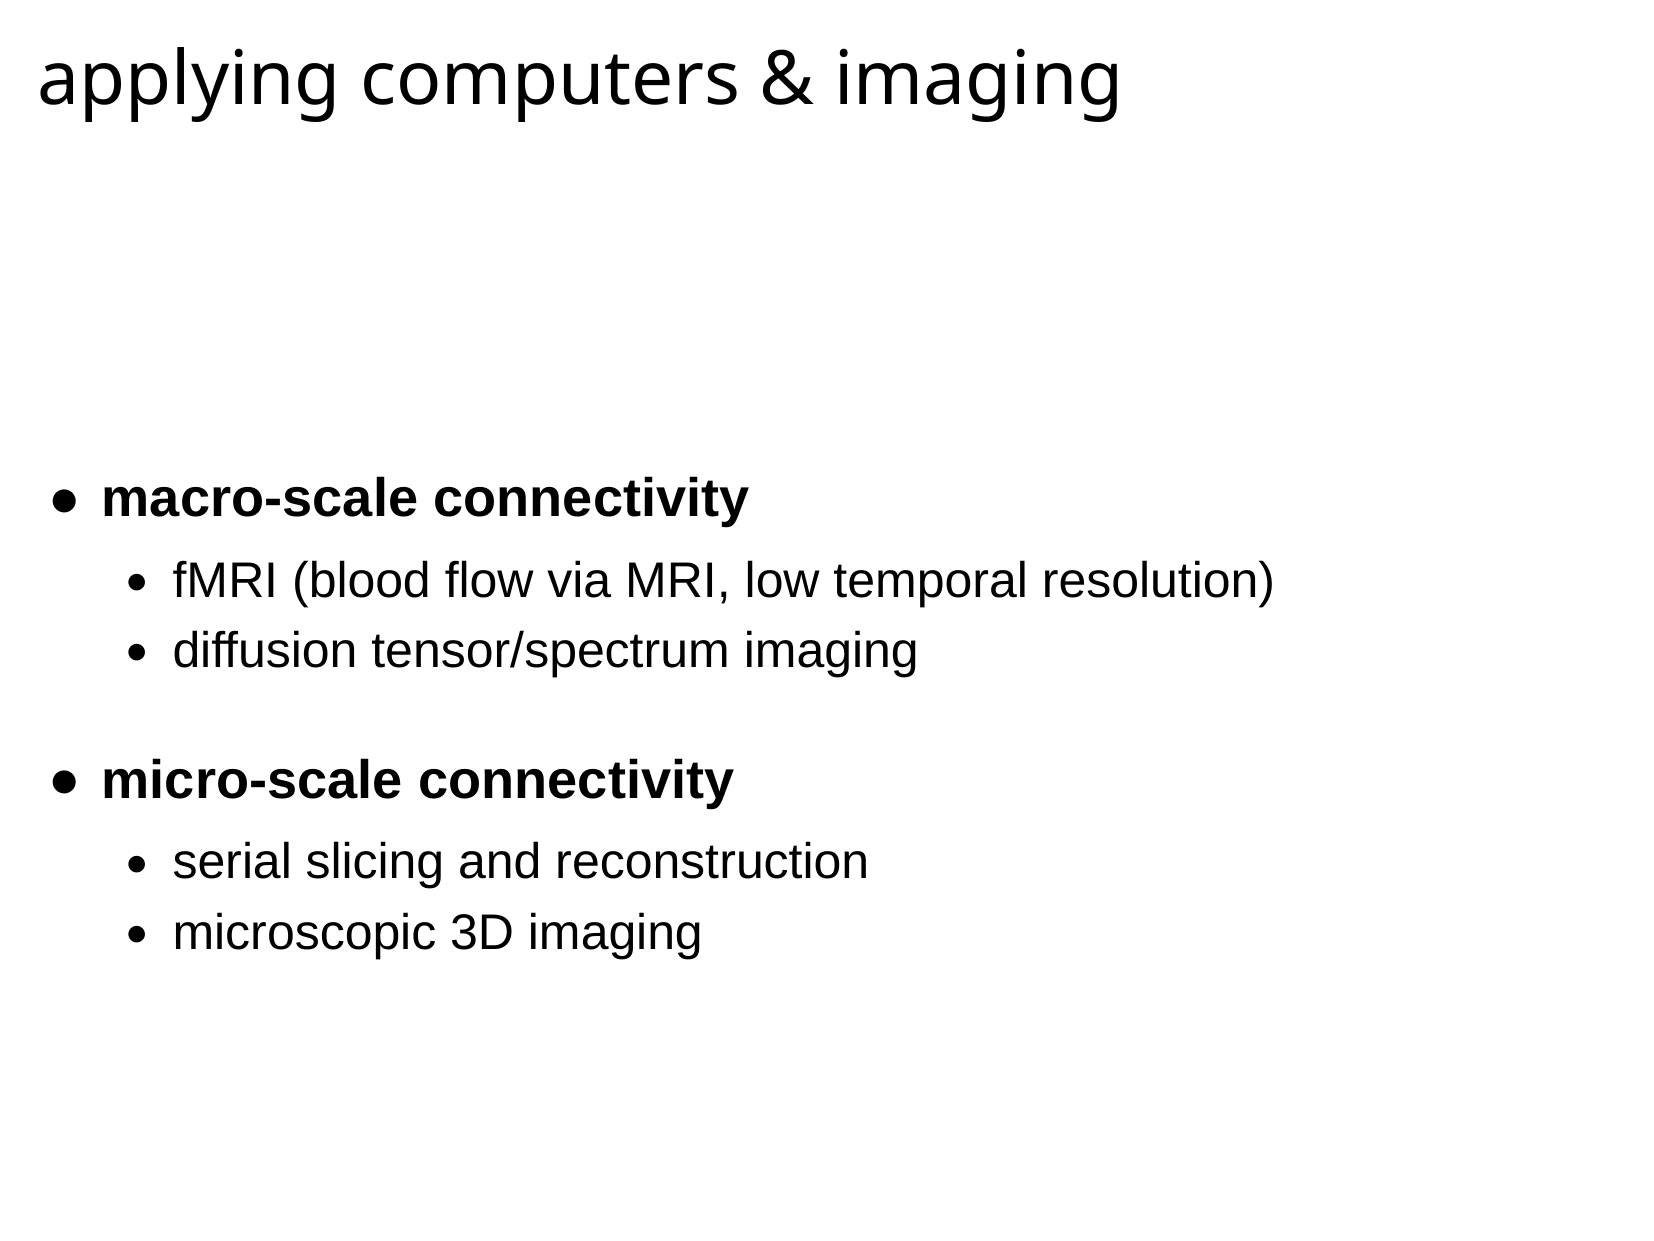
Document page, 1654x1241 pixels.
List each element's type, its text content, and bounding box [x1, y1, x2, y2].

title applying computers & imaging [37, 0, 1613, 151]
list macro-scale connectivity fMRI (blood flow via MRI, low temporal resolution) diffusion tensor/spectrum imaging micro-scale connectivity serial slicing and reconstruction microscopic 3D imaging [30, 187, 1654, 1241]
